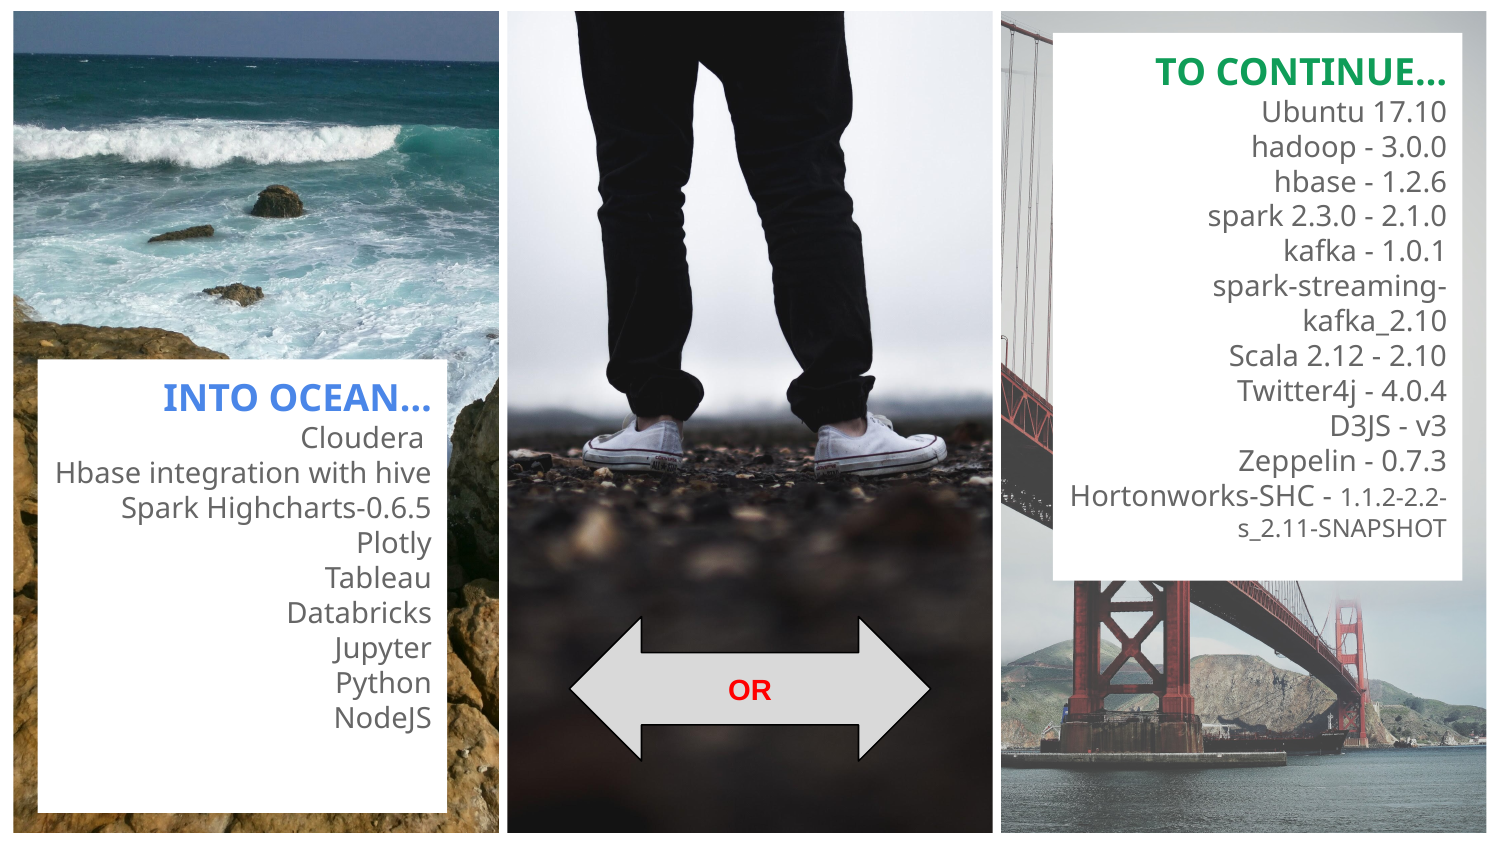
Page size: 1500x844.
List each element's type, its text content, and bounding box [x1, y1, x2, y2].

text_box OR [569, 616, 931, 762]
picture [1001, 11, 1487, 833]
list INTO OCEAN… Cloudera Hbase integration with hive Spark Highcharts-0.6.5 Plotly Tableau Databricks Jupyter Python NodeJS [37, 359, 448, 813]
list TO CONTINUE… Ubuntu 17.10 hadoop - 3.0.0 hbase - 1.2.6 spark 2.3.0 - 2.1.0 kafka - 1.0.1 spark-streaming-kafka_2.10 Scala 2.12 - 2.10 Twitter4j - 4.0.4 D3JS - v3 Zeppelin - 0.7.3 Hortonworks-SHC - 1.1.2-2.2-s_2.11-SNAPSHOT [1052, 32, 1463, 581]
picture [13, 11, 499, 833]
picture [507, 11, 993, 833]
